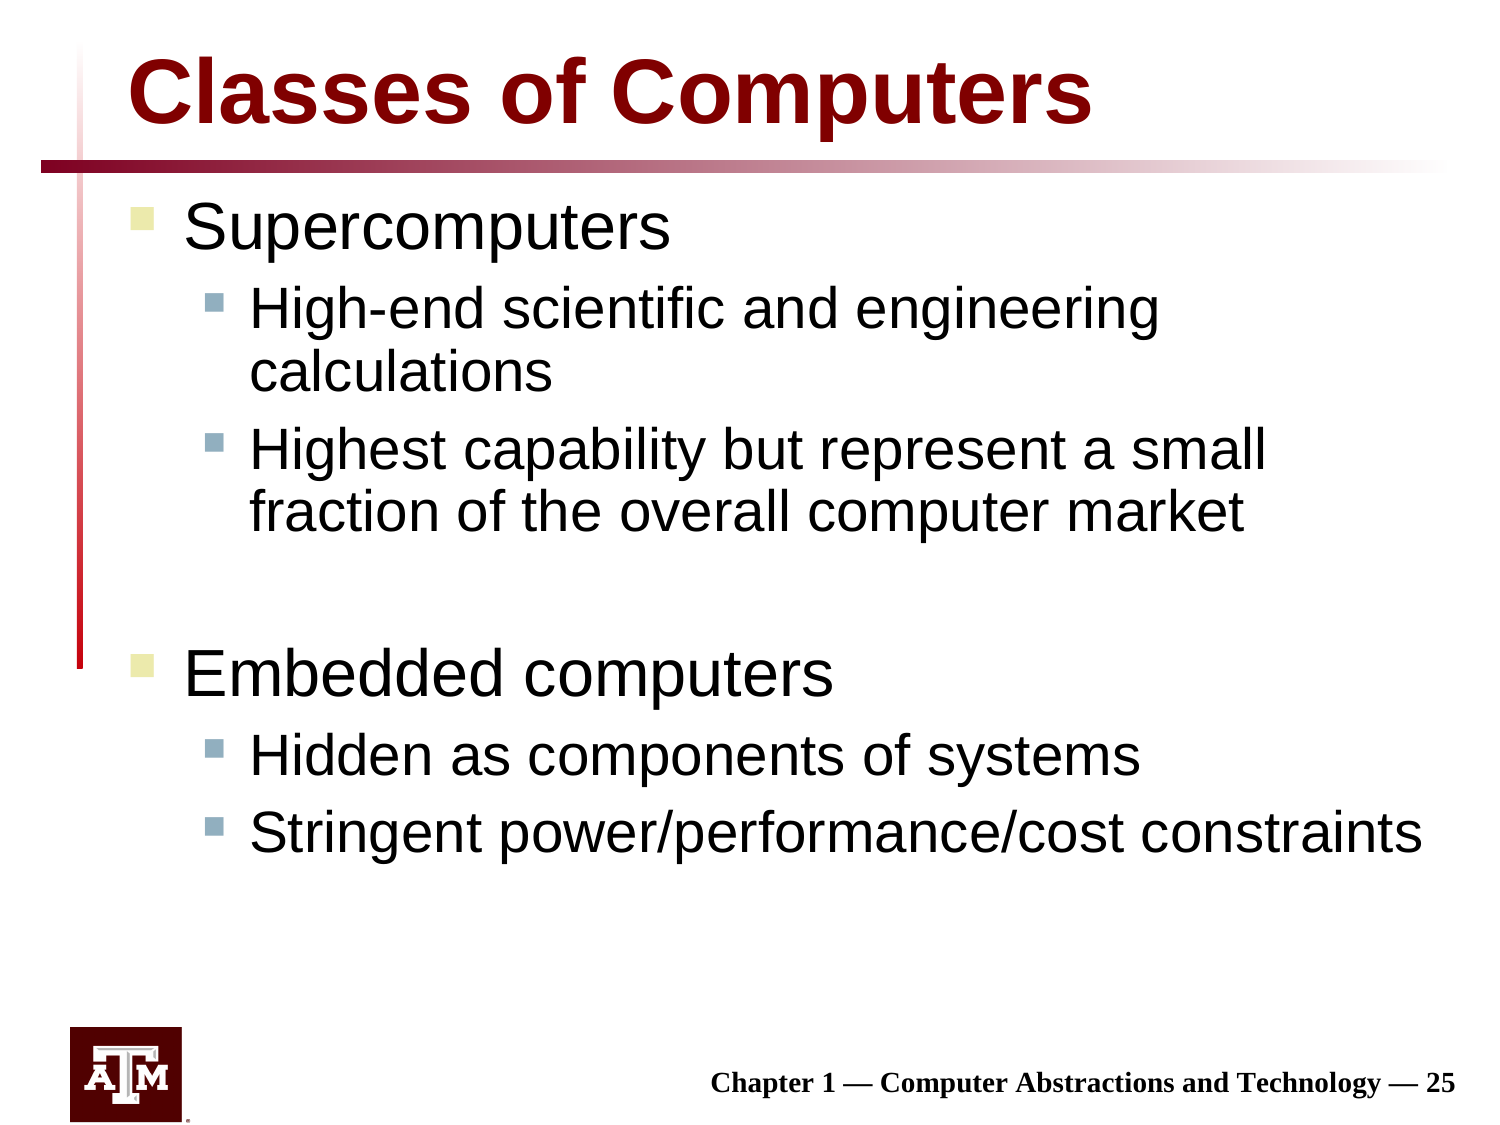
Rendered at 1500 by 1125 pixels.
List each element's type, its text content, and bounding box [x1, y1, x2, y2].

list Supercomputers High-end scientific and engineering calculations Highest capability but represent a small fraction of the overall computer market Embedded computers Hidden as components of systems Stringent power/performance/cost constraints [112, 184, 1469, 1024]
title Classes of Computers [112, 23, 1468, 149]
picture [60, 1023, 196, 1125]
text_box Chapter 1 — Computer Abstractions and Technology — <number> [277, 1046, 1471, 1106]
